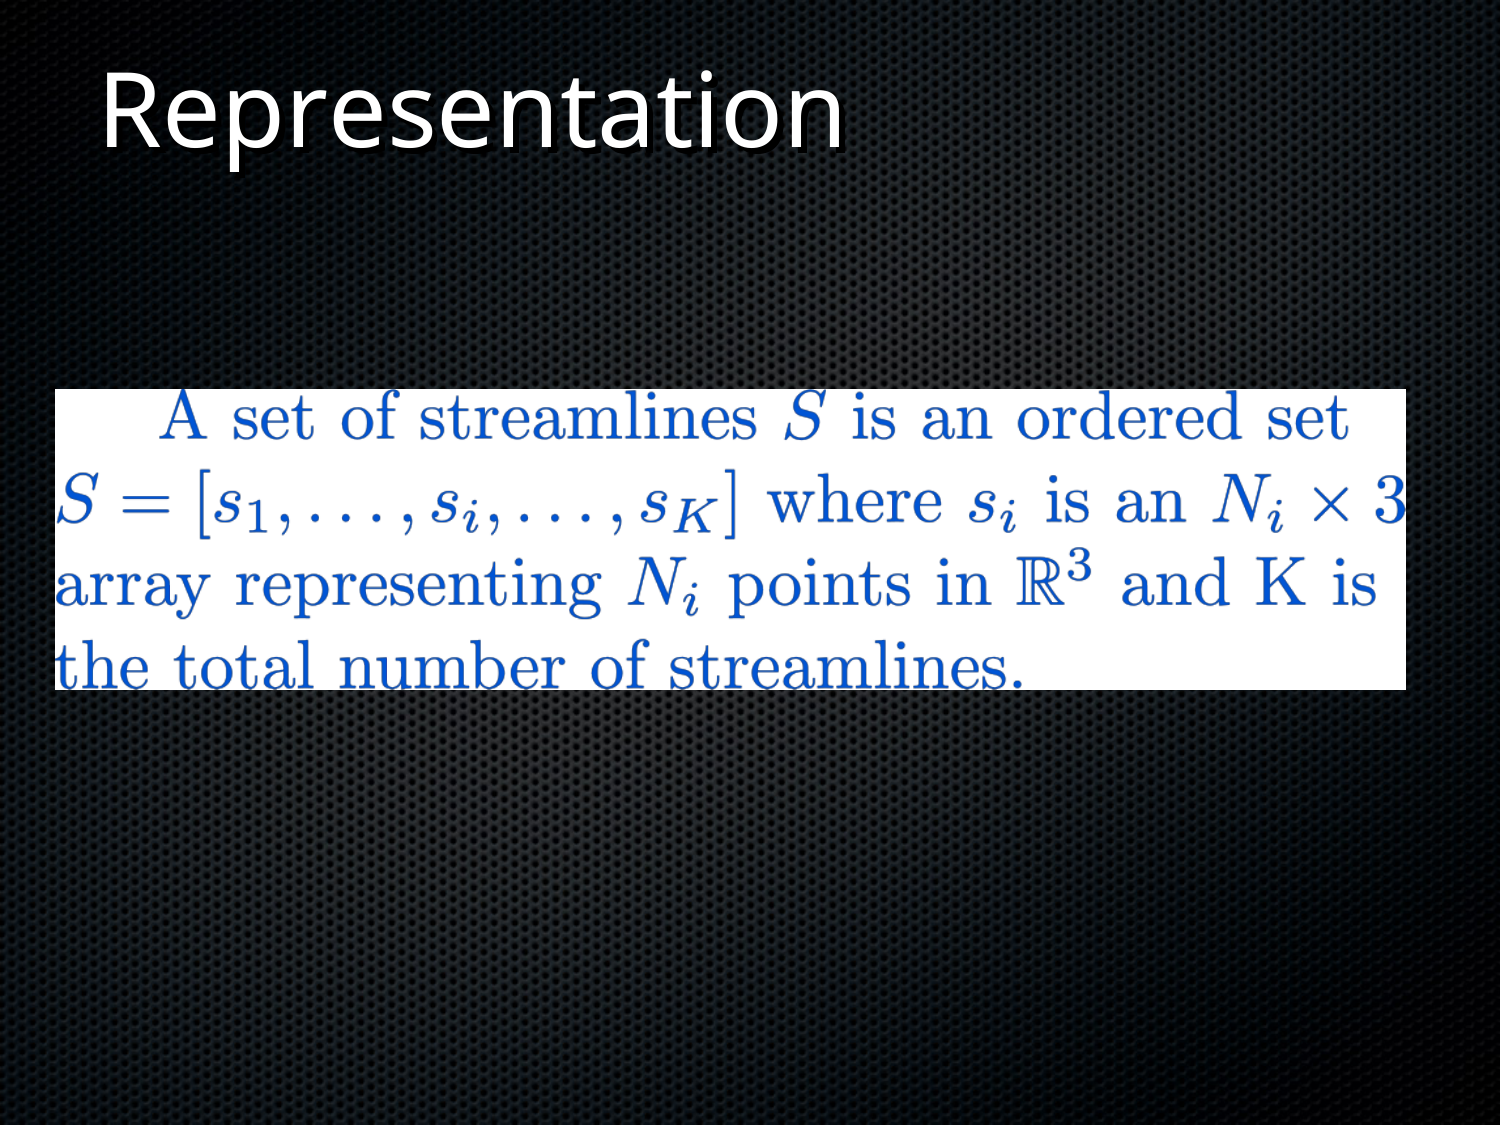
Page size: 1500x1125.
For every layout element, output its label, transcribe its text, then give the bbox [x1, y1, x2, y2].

title Representation [89, 23, 1394, 177]
picture [0, 0, 1500, 1125]
